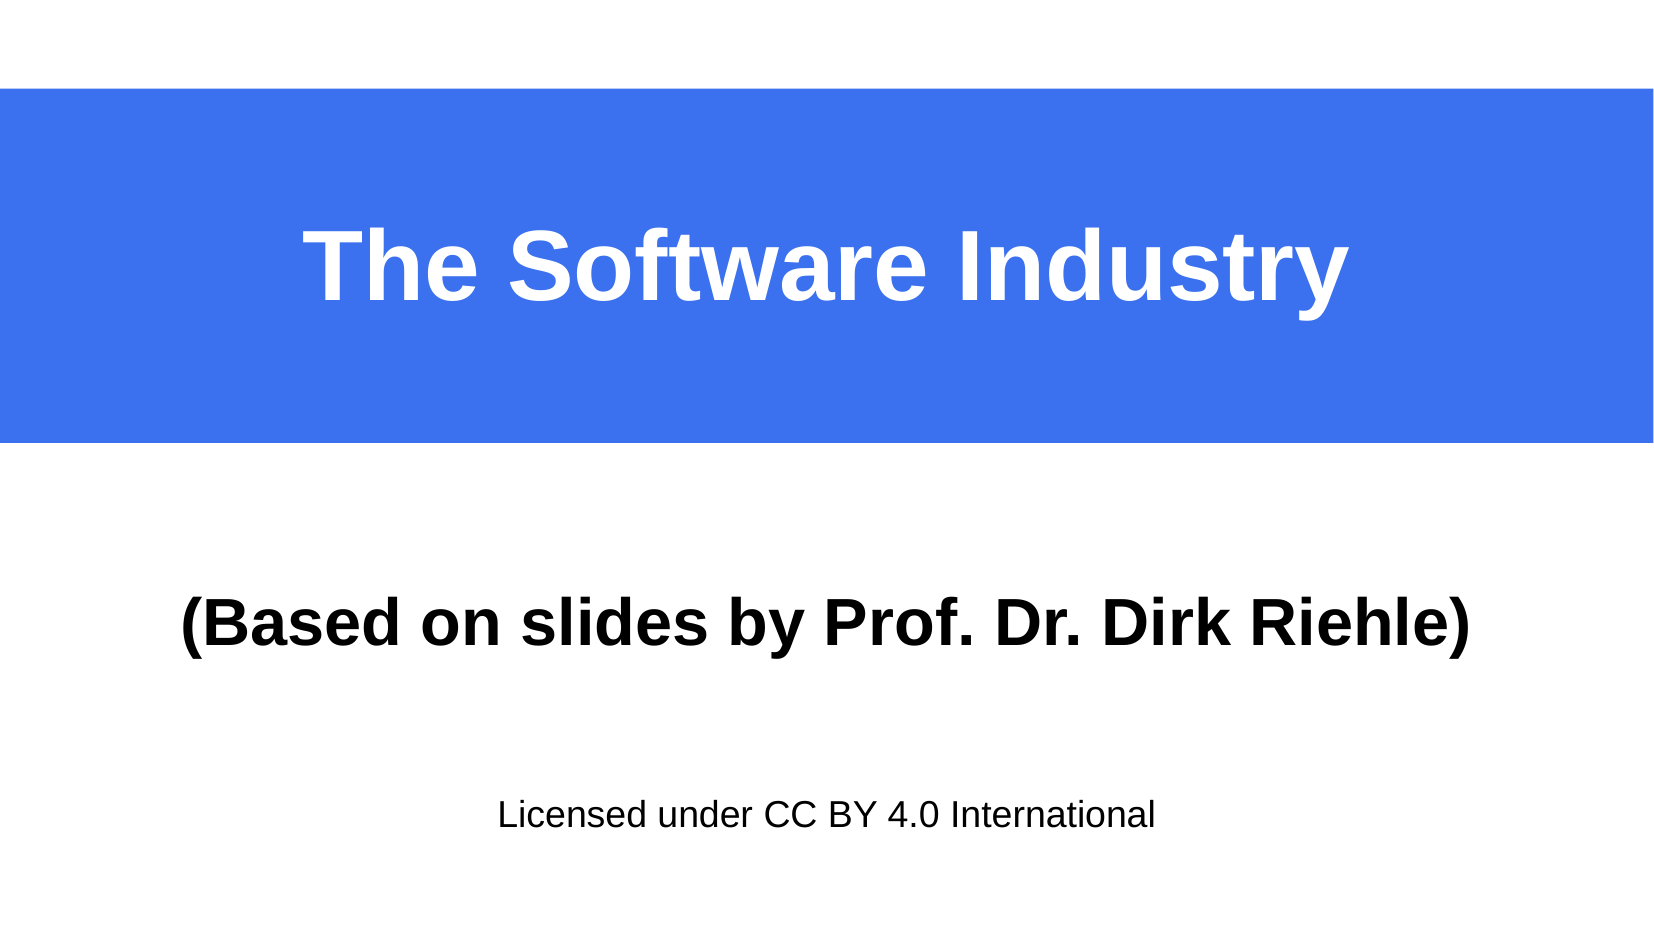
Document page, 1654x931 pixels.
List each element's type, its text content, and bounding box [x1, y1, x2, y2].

subtitle (Based on slides by Prof. Dr. Dirk Riehle) Licensed under CC BY 4.0 International [29, 472, 1625, 886]
title The Software Industry [0, 88, 1654, 443]
